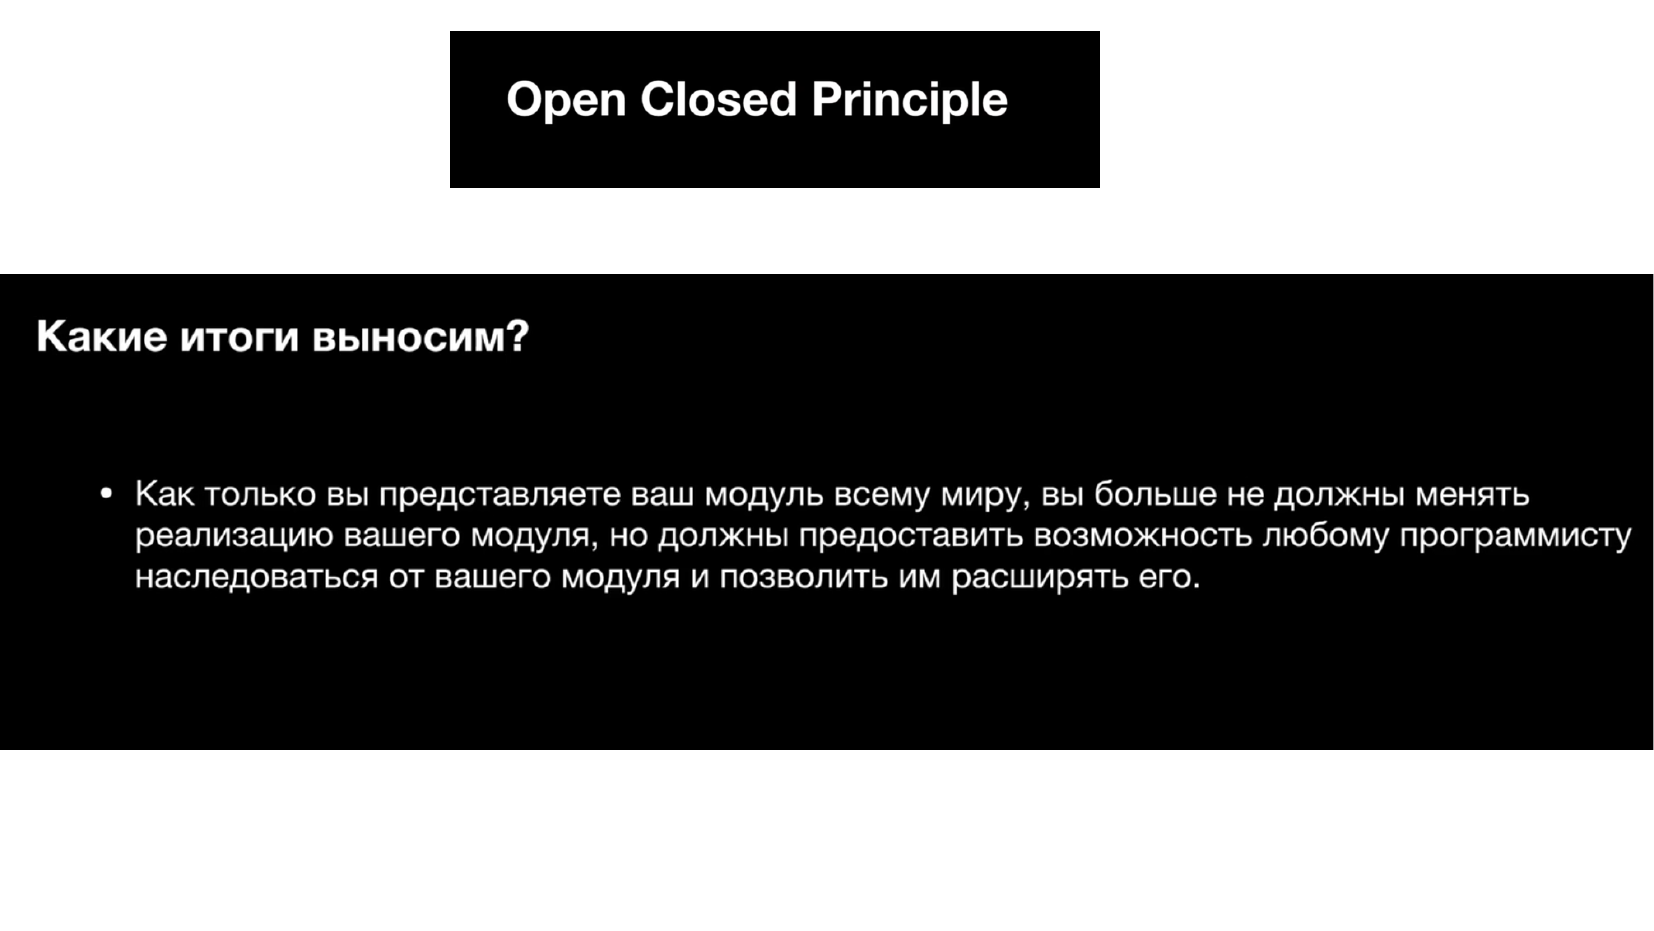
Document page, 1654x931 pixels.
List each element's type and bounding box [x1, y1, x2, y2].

picture [450, 31, 1100, 188]
picture [0, 274, 1654, 751]
